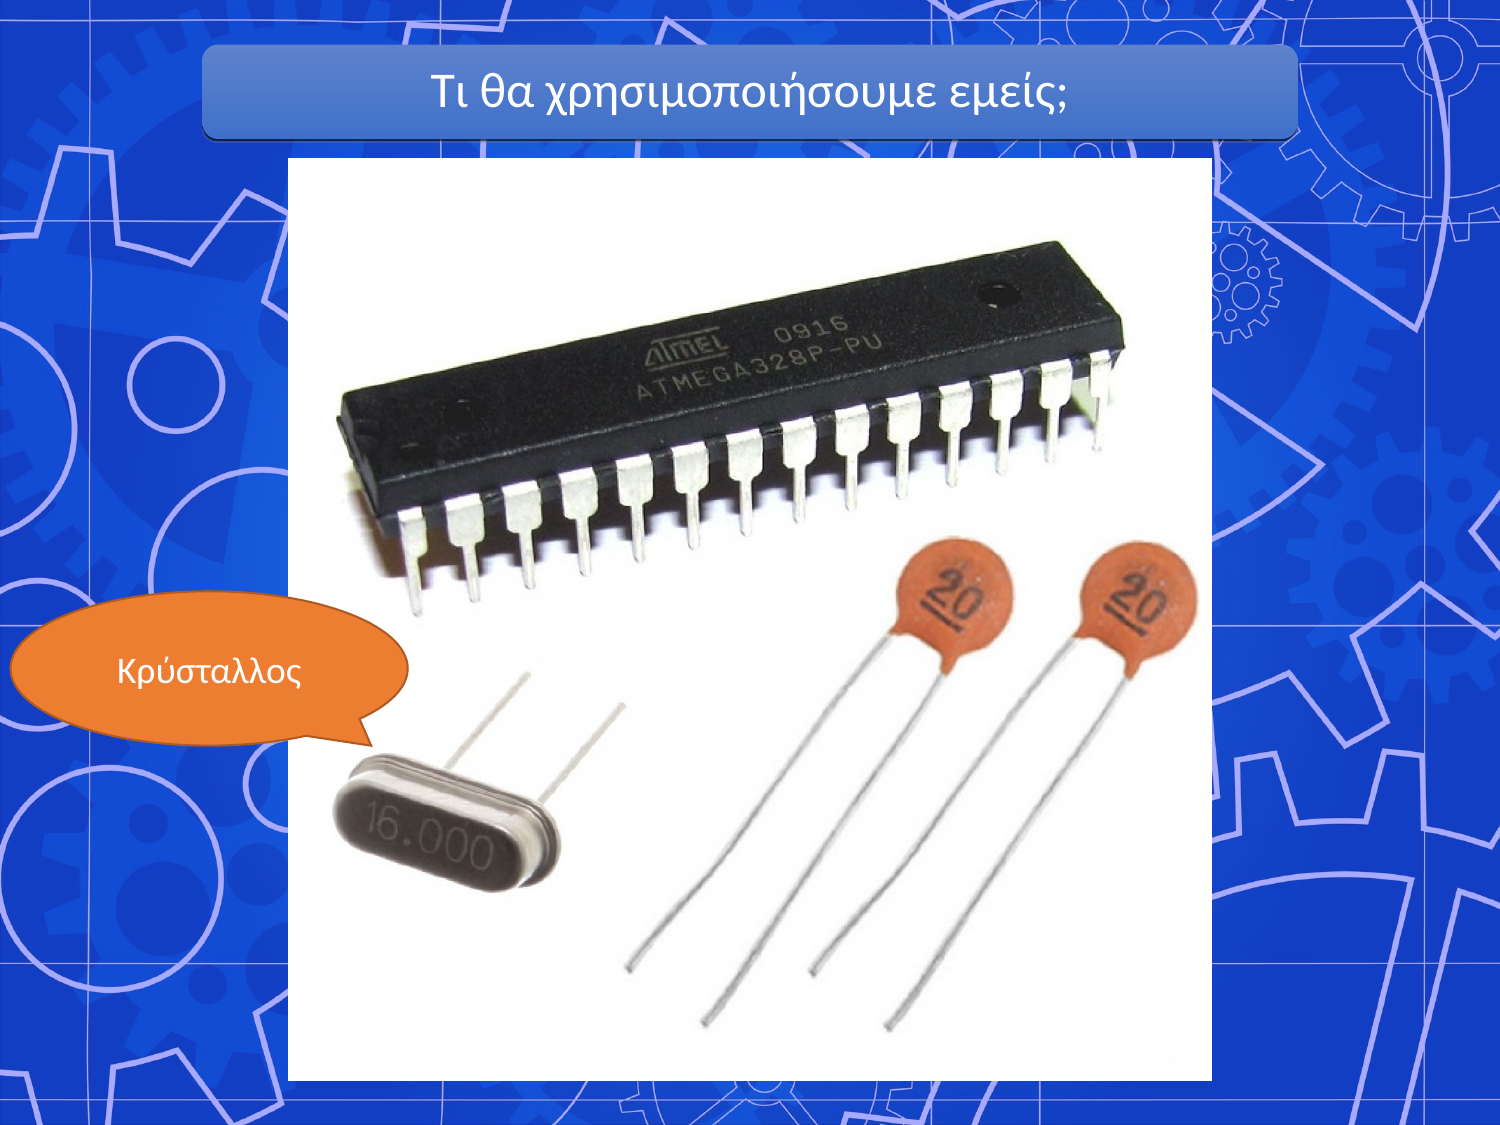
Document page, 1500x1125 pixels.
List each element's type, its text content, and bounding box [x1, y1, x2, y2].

picture [288, 158, 1212, 1081]
text_box Τι θα χρησιμοποιήσουμε εμείς; [207, 49, 1293, 135]
text_box Κρύσταλλος [10, 591, 408, 746]
text_box [202, 44, 1298, 140]
